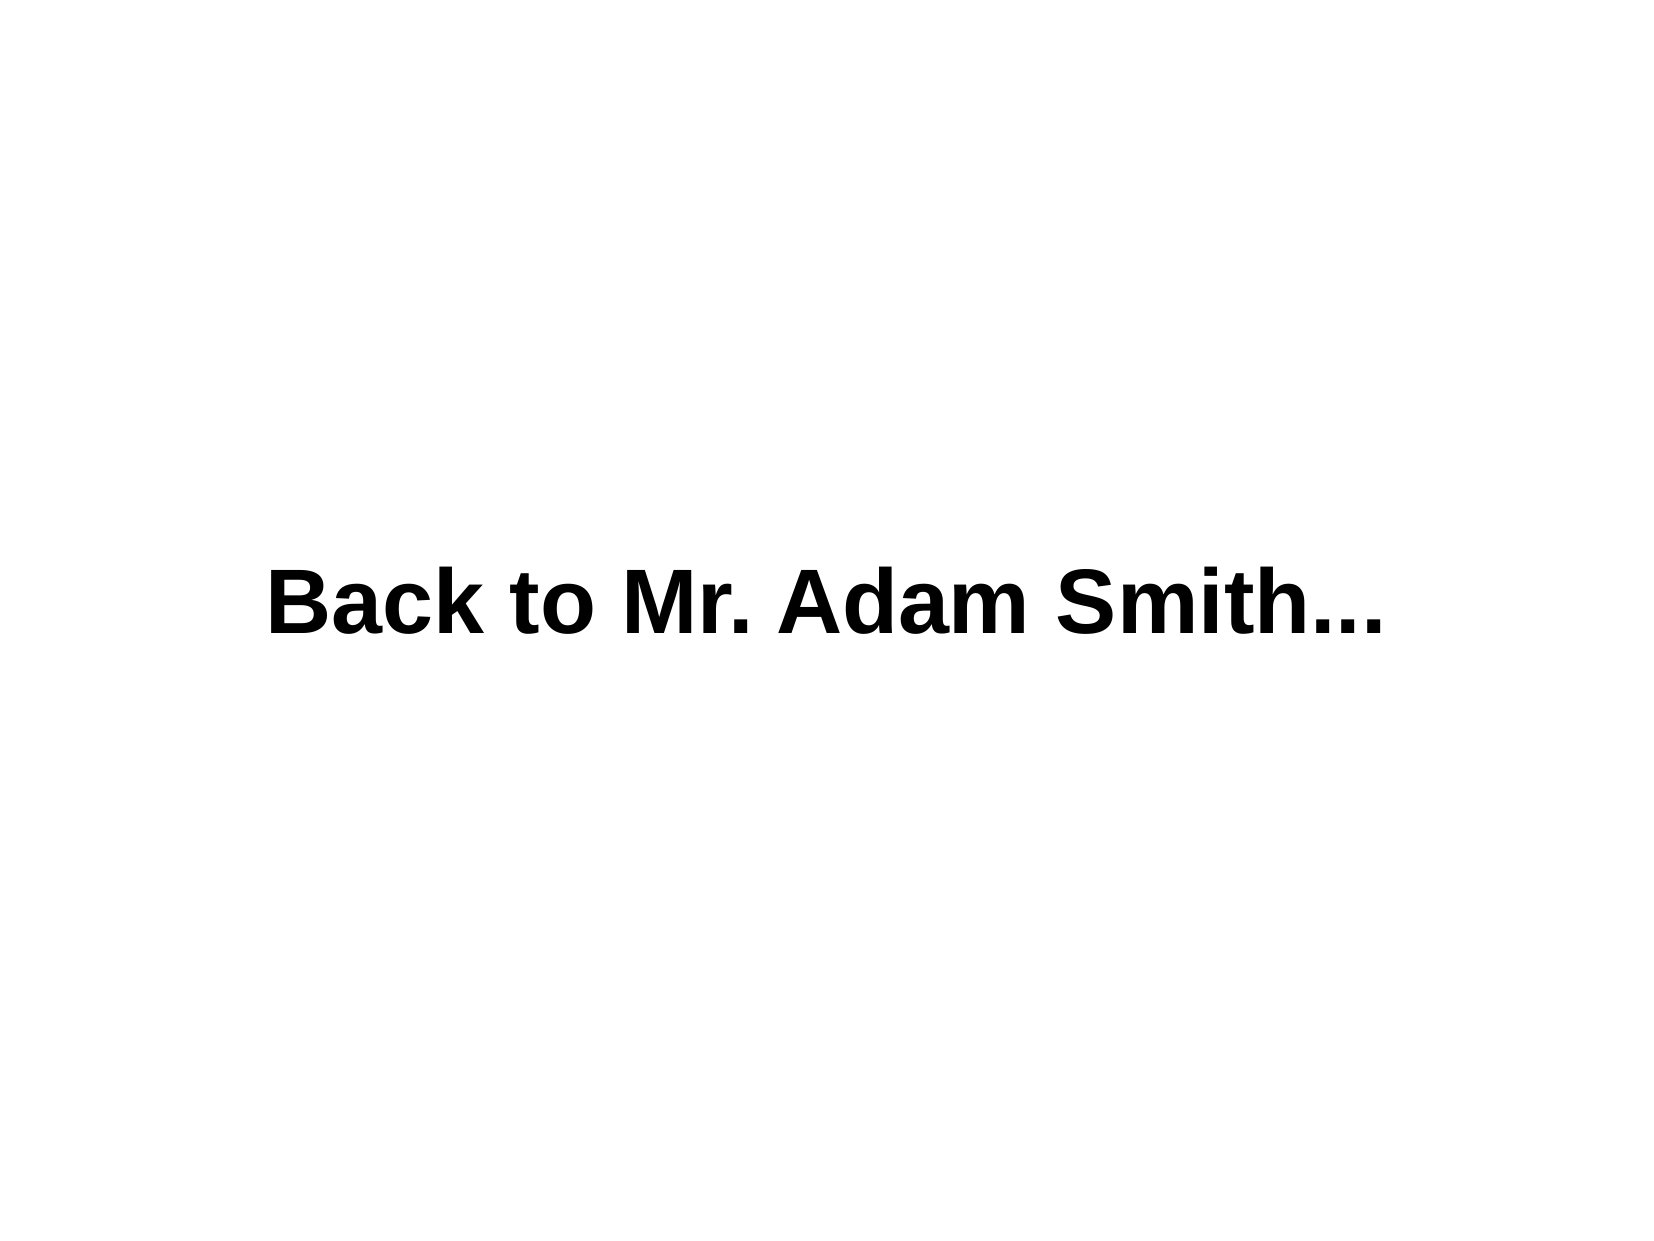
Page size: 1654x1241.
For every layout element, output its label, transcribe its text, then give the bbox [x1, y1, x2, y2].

title Back to Mr. Adam Smith... [82, 505, 1571, 698]
